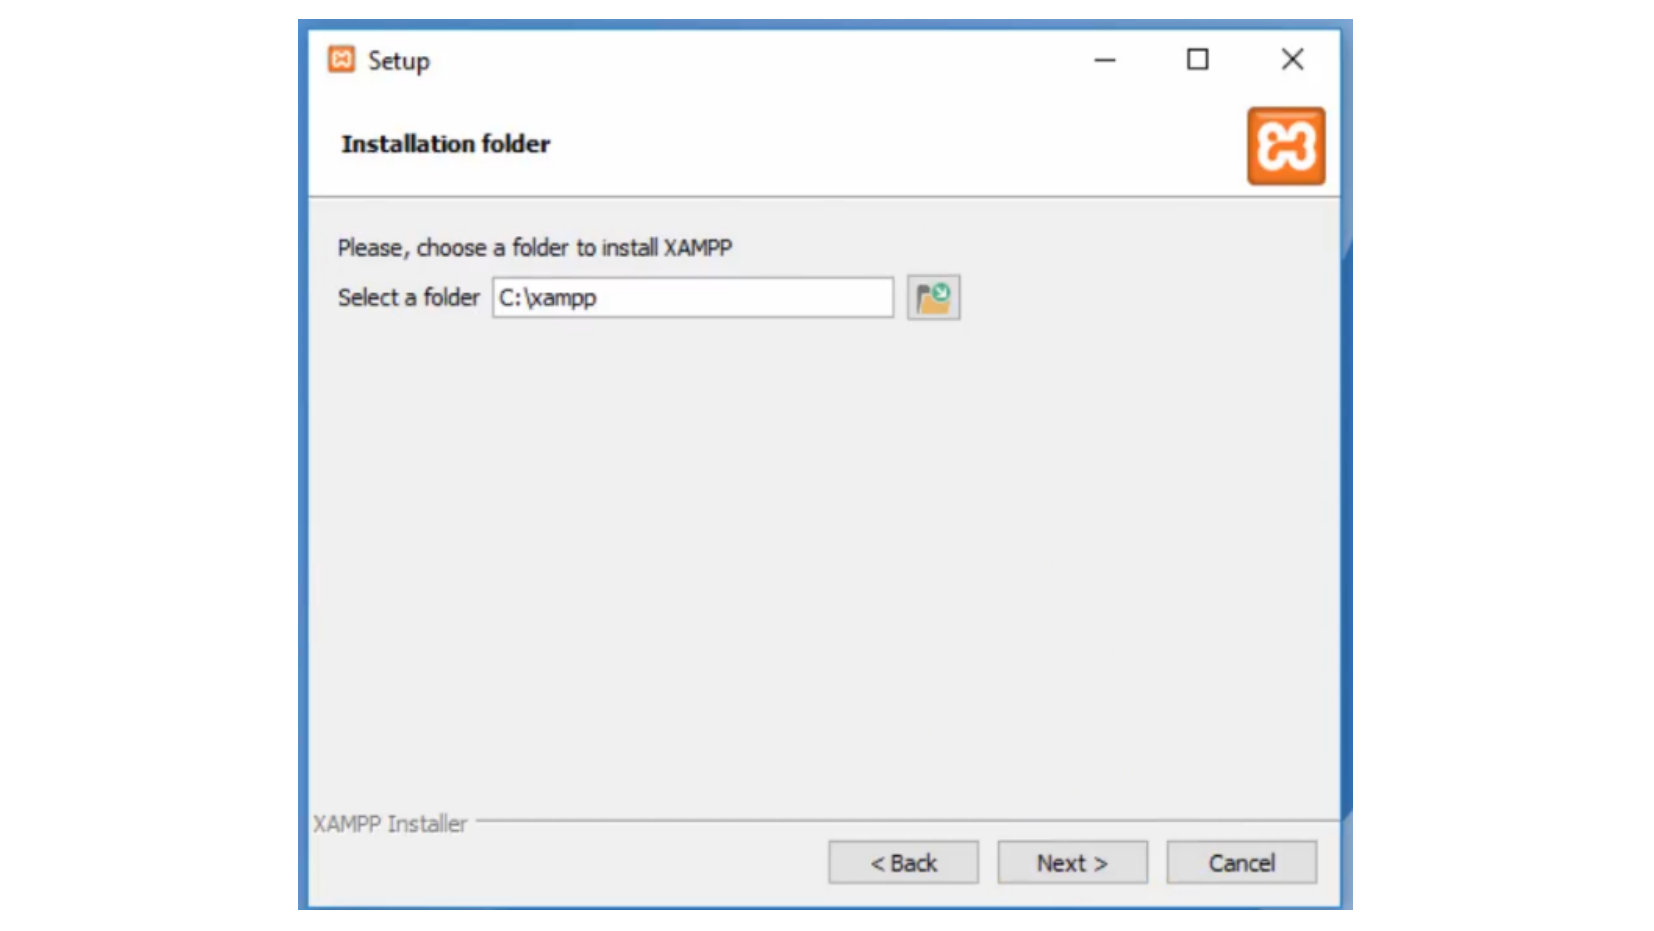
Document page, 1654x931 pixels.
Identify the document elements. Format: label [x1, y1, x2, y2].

picture [298, 19, 1353, 910]
